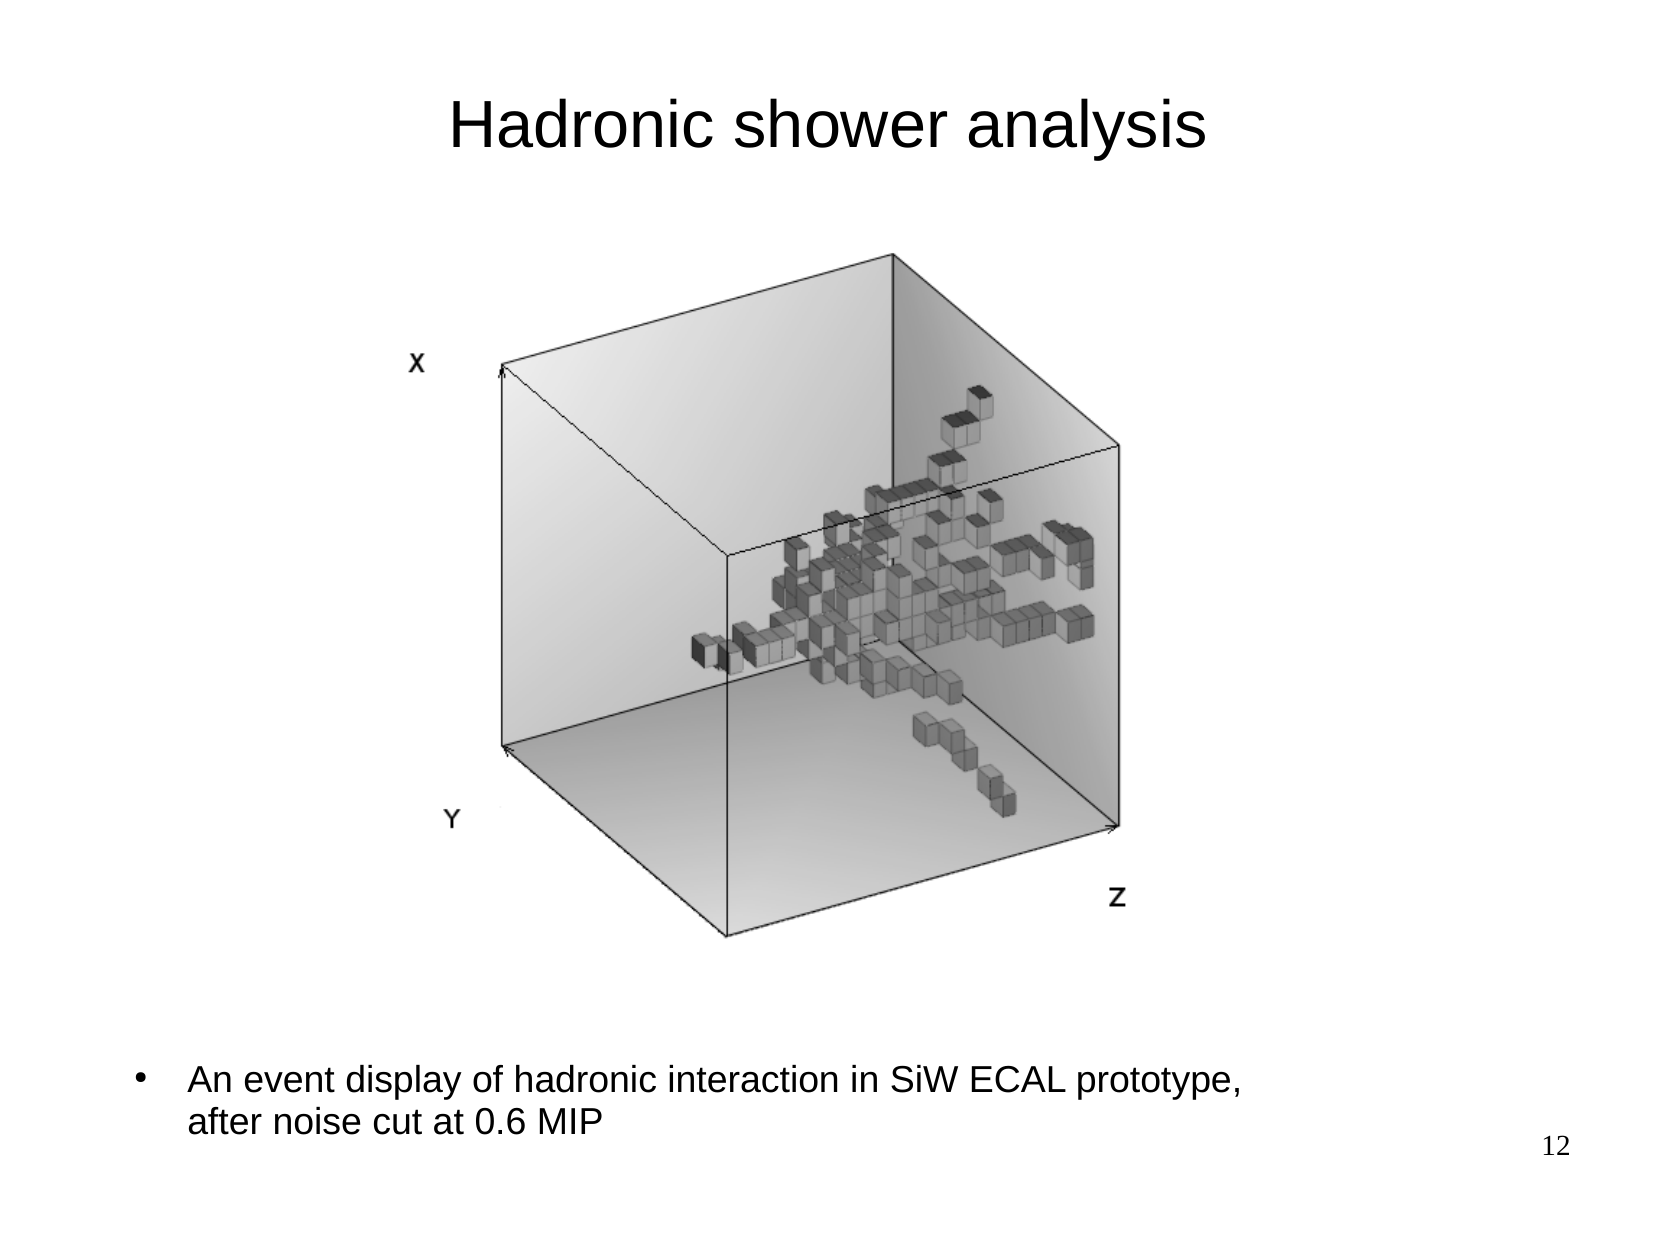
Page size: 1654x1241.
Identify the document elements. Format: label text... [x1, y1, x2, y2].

picture [390, 236, 1166, 1001]
list An event display of hadronic interaction in SiW ECAL prototype, after noise cut at 0.6 MIP [116, 1058, 1246, 1212]
title Hadronic shower analysis [85, 52, 1571, 198]
